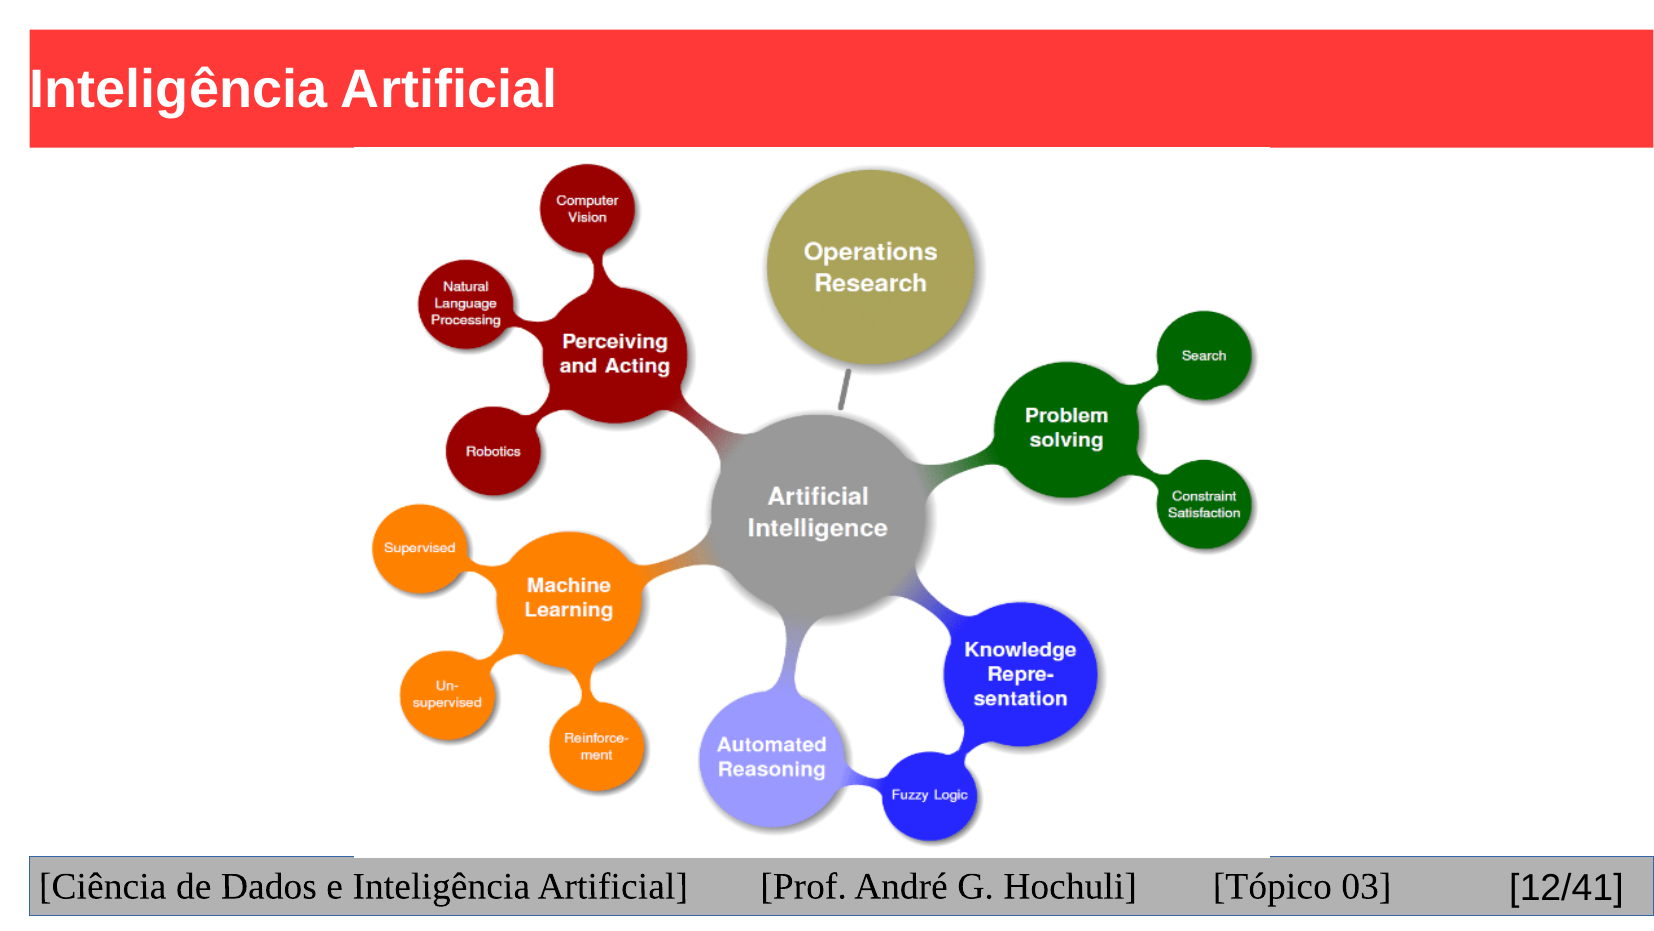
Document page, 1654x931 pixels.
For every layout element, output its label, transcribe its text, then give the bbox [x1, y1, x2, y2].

title Inteligência Artificial [29, 29, 1654, 148]
picture [354, 147, 1270, 858]
